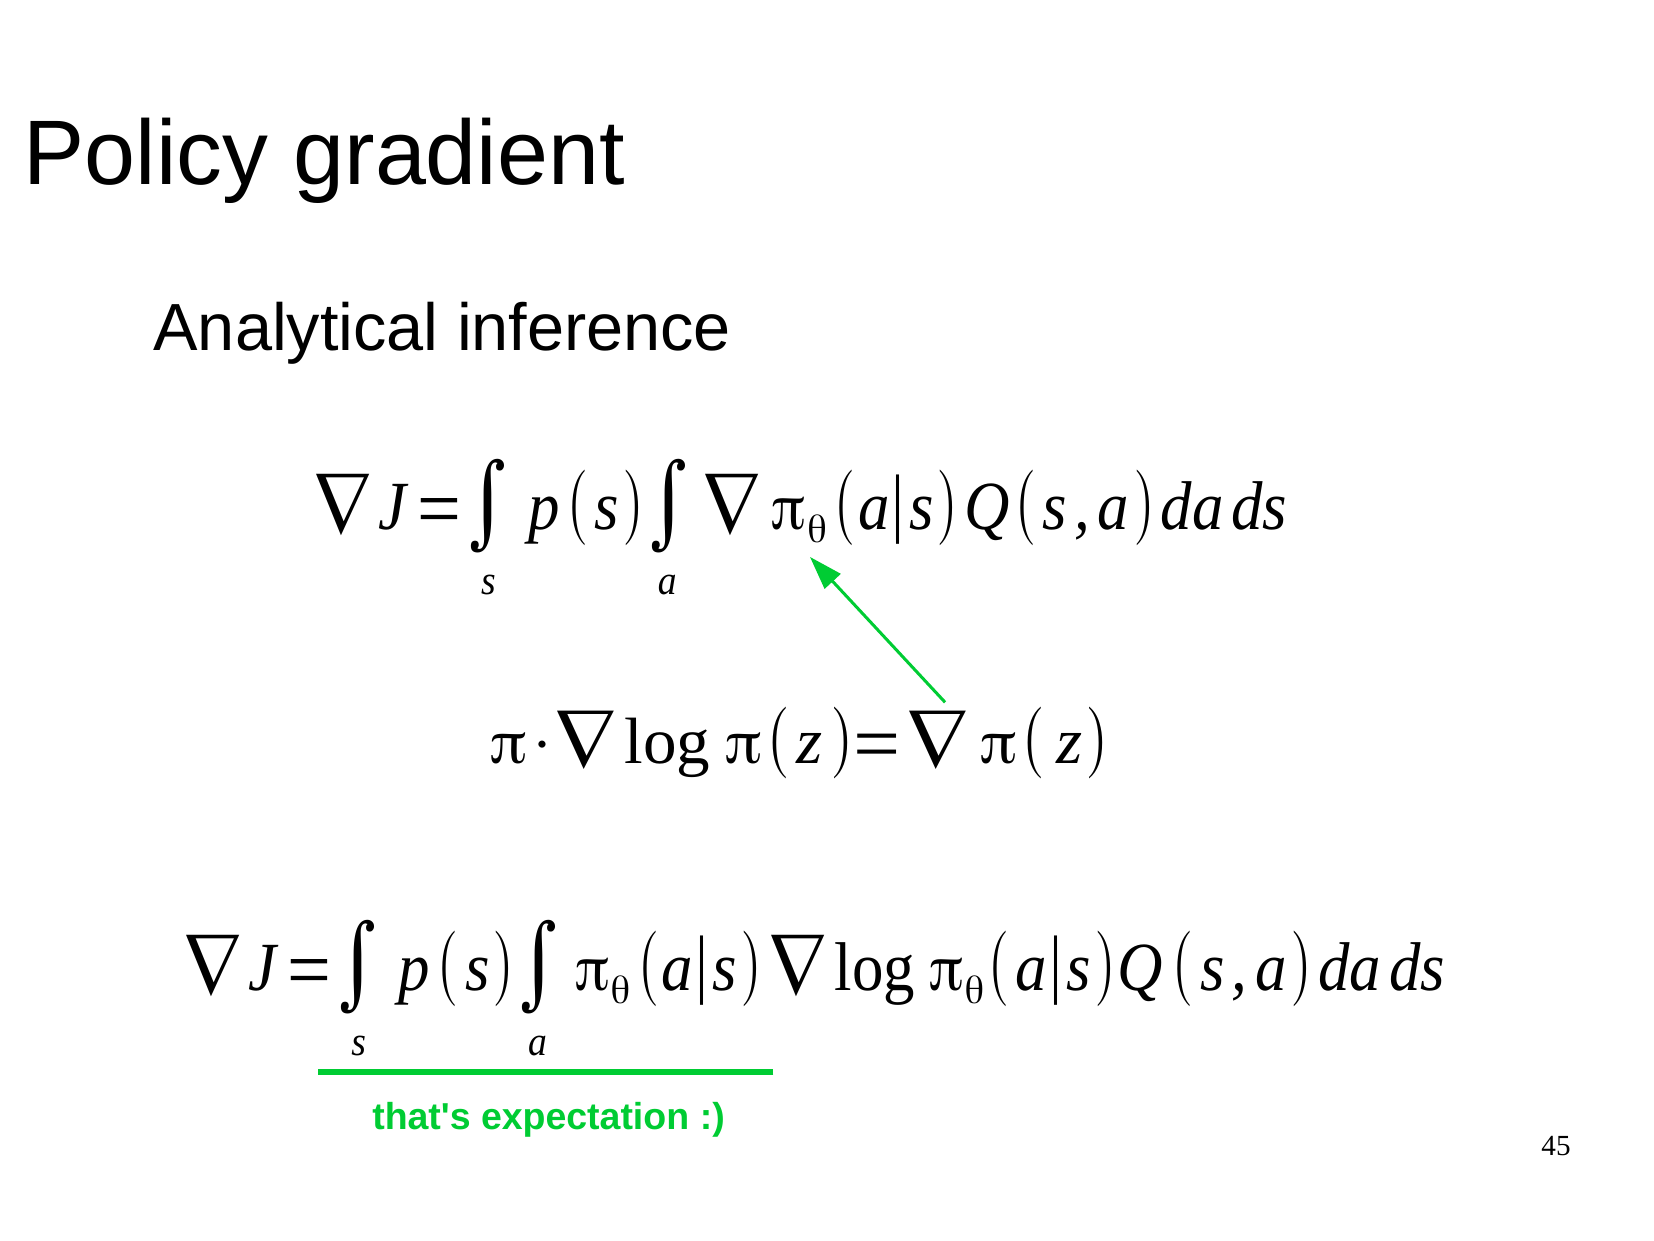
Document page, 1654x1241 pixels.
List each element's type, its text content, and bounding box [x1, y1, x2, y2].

chart [296, 452, 1306, 604]
title Policy gradient [23, 49, 1512, 257]
chart [166, 912, 1463, 1064]
list Analytical inference [82, 290, 1571, 1010]
text_box that's expectation :) [357, 1087, 740, 1145]
chart [473, 702, 1126, 782]
